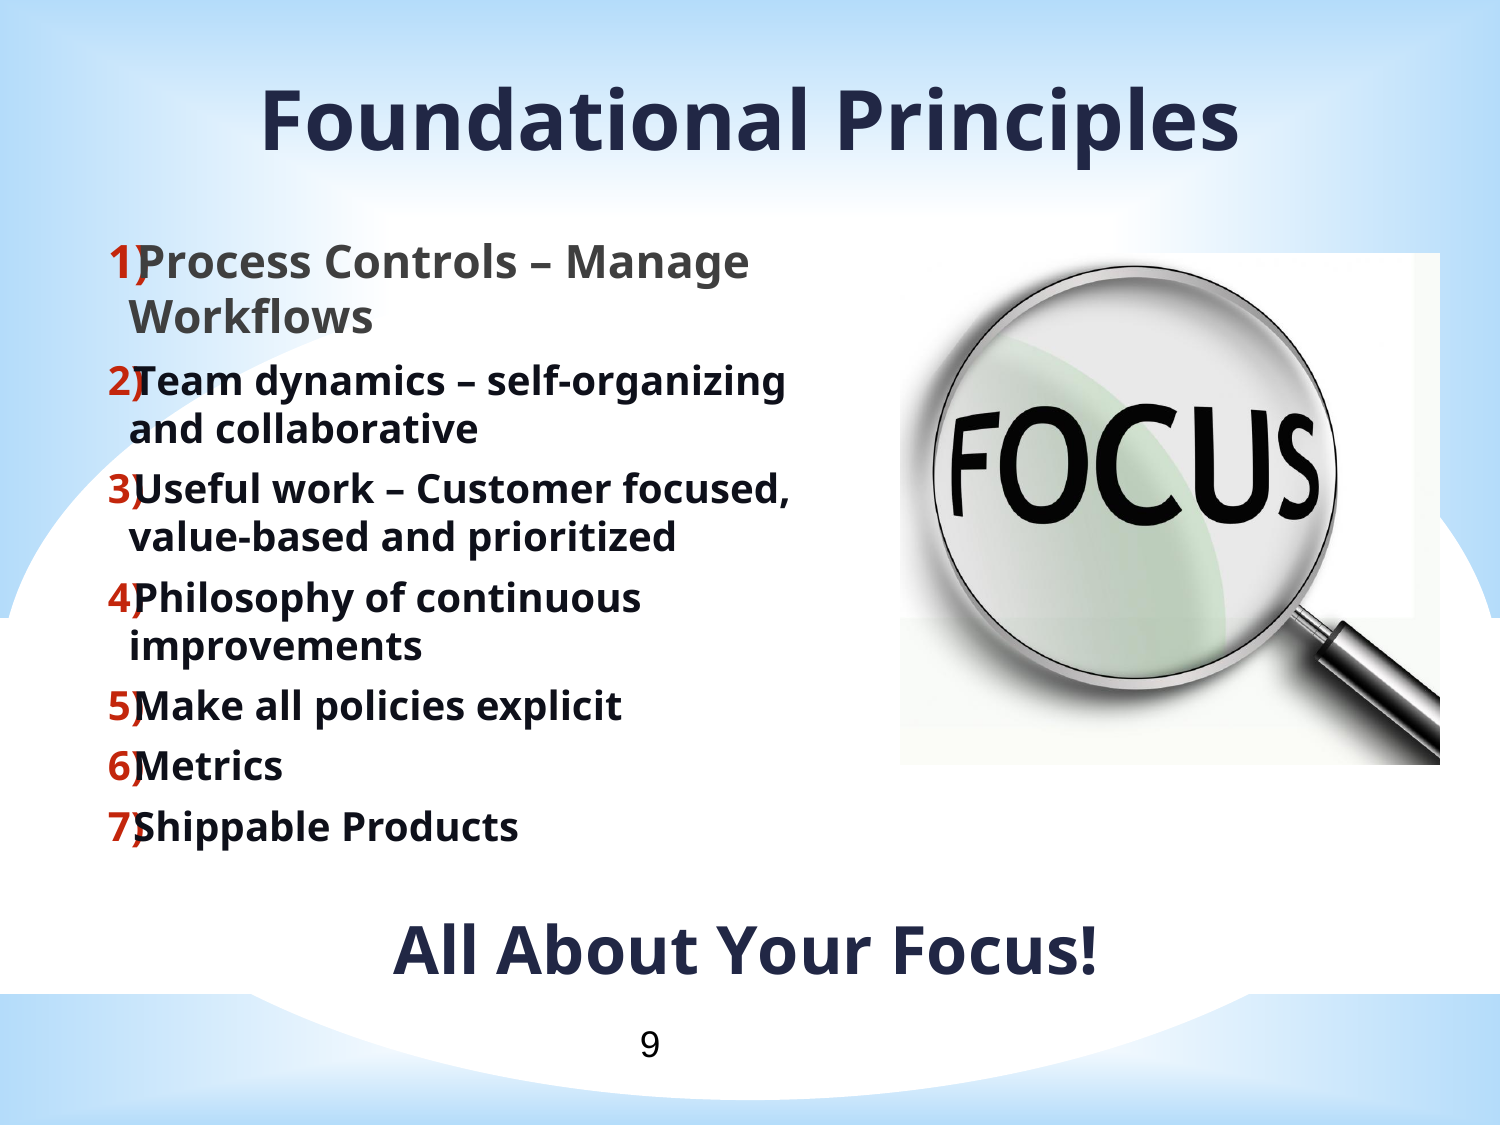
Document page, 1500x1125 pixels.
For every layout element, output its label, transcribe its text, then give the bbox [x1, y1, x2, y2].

picture [0, 993, 1500, 1125]
picture [0, 0, 1500, 906]
text_box <number> [624, 1013, 925, 1073]
list Process Controls – Manage Workflows Team dynamics – self-organizing and collaborative Useful work – Customer focused, value-based and prioritized Philosophy of continuous improvements Make all policies explicit Metrics Shippable Products [87, 224, 871, 863]
title All About Your Focus! [108, 900, 1384, 1013]
title Foundational Principles [112, 60, 1388, 198]
